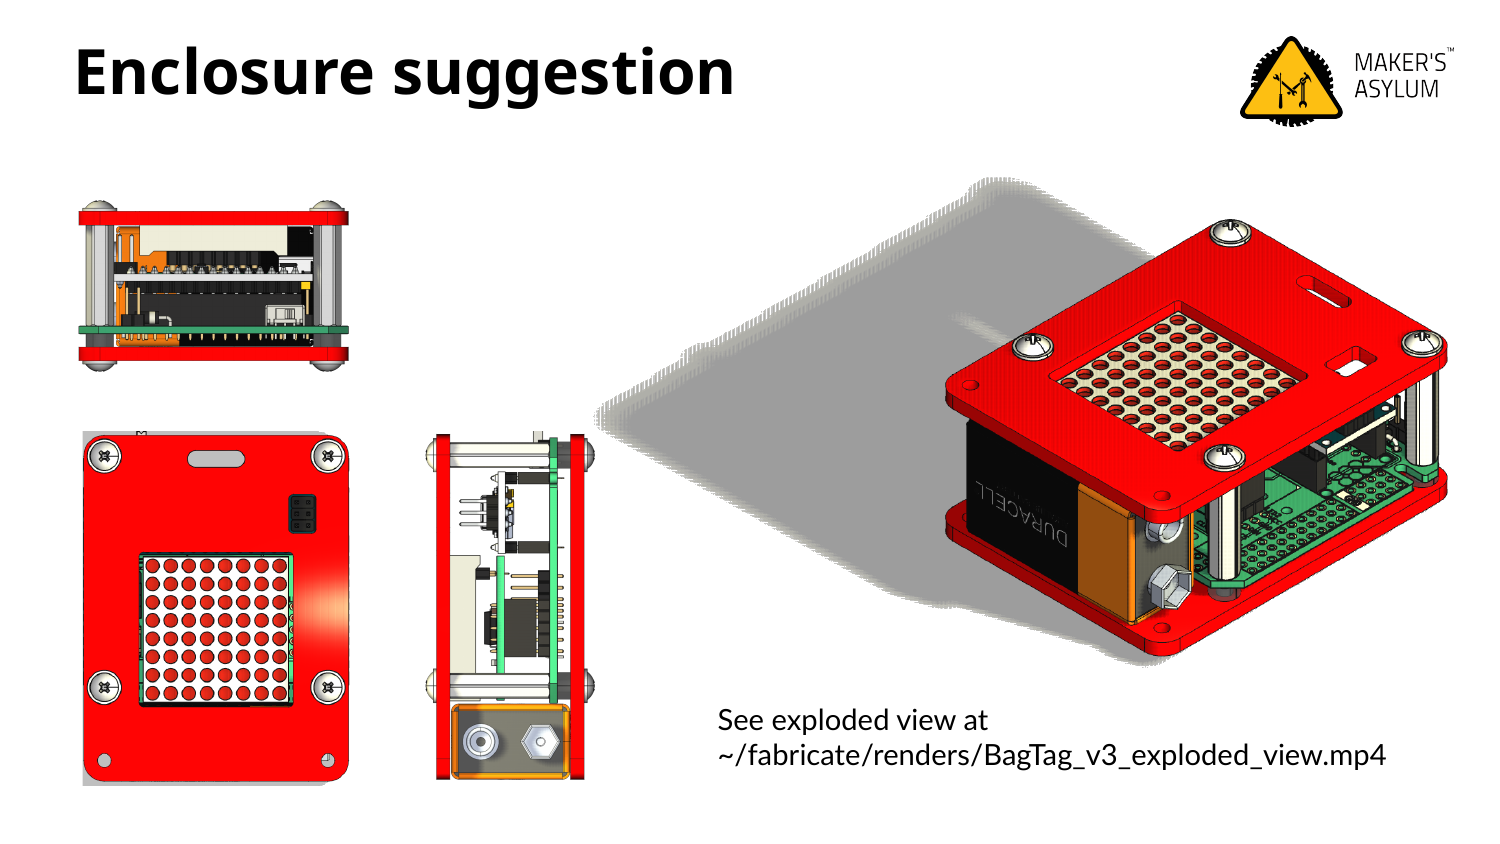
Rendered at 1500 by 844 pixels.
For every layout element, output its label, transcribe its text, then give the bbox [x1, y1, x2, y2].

text_box See exploded view at ~/fabricate/renders/BagTag_v3_exploded_view.mp4 [702, 694, 1436, 780]
picture [1240, 36, 1454, 128]
picture [82, 431, 357, 786]
picture [76, 199, 351, 373]
text_box Enclosure suggestion [58, 11, 822, 127]
picture [421, 165, 1459, 786]
